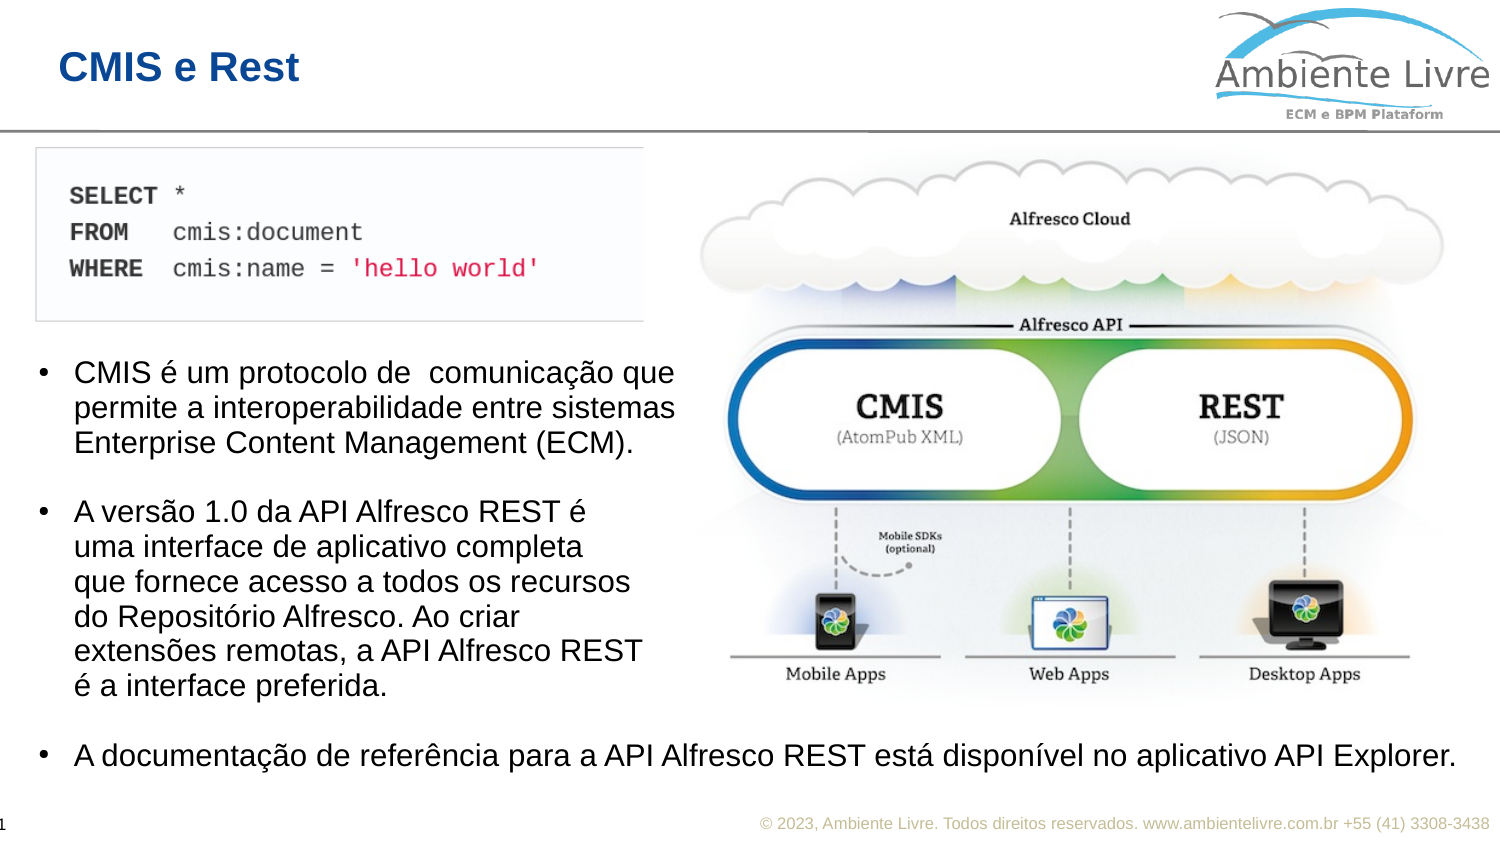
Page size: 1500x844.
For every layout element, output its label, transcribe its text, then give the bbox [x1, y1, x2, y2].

picture [669, 141, 1471, 348]
title CMIS e Rest [43, 8, 1127, 129]
text_box CMIS é um protocolo de comunicação que permite a interoperabilidade entre sistemas Enterprise Content Management (ECM). A versão 1.0 da API Alfresco REST é uma interface de aplicativo completa que fornece acesso a todos os recursos do Repositório Alfresco. Ao criar extensões remotas, a API Alfresco REST é a interface preferida. A documentação de referência para a API Alfresco REST está disponível no aplicativo API Explorer. [23, 348, 1475, 815]
picture [23, 135, 644, 325]
picture [1215, 8, 1489, 119]
